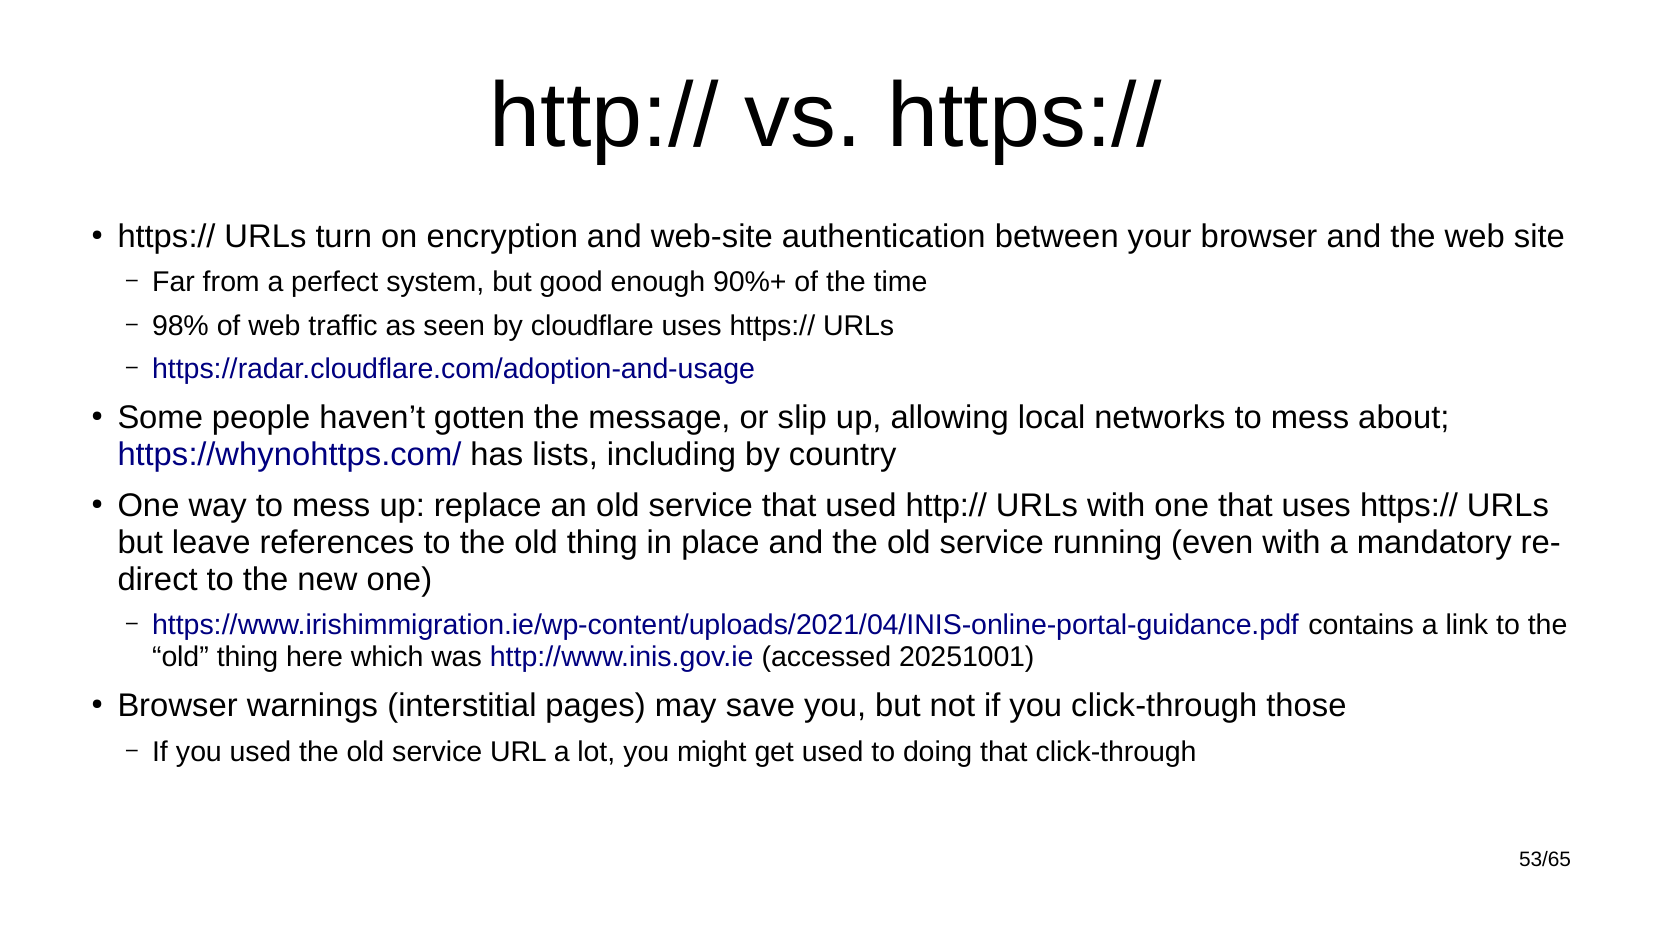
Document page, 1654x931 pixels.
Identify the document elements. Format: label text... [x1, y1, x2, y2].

list https:// URLs turn on encryption and web-site authentication between your browser and the web site Far from a perfect system, but good enough 90%+ of the time 98% of web traffic as seen by cloudflare uses https:// URLs https://radar.cloudflare.com/adoption-and-usage Some people haven’t gotten the message, or slip up, allowing local networks to mess about; https://whynohttps.com/ has lists, including by country One way to mess up: replace an old service that used http:// URLs with one that uses https:// URLs but leave references to the old thing in place and the old service running (even with a mandatory re-direct to the new one) https://www.irishimmigration.ie/wp-content/uploads/2021/04/INIS-online-portal-guidance.pdf contains a link to the “old” thing here which was http://www.inis.gov.ie (accessed 20251001) Browser warnings (interstitial pages) may save you, but not if you click-through those If you used the old service URL a lot, you might get used to doing that click-through [82, 217, 1571, 804]
title http:// vs. https:// [82, 37, 1571, 193]
